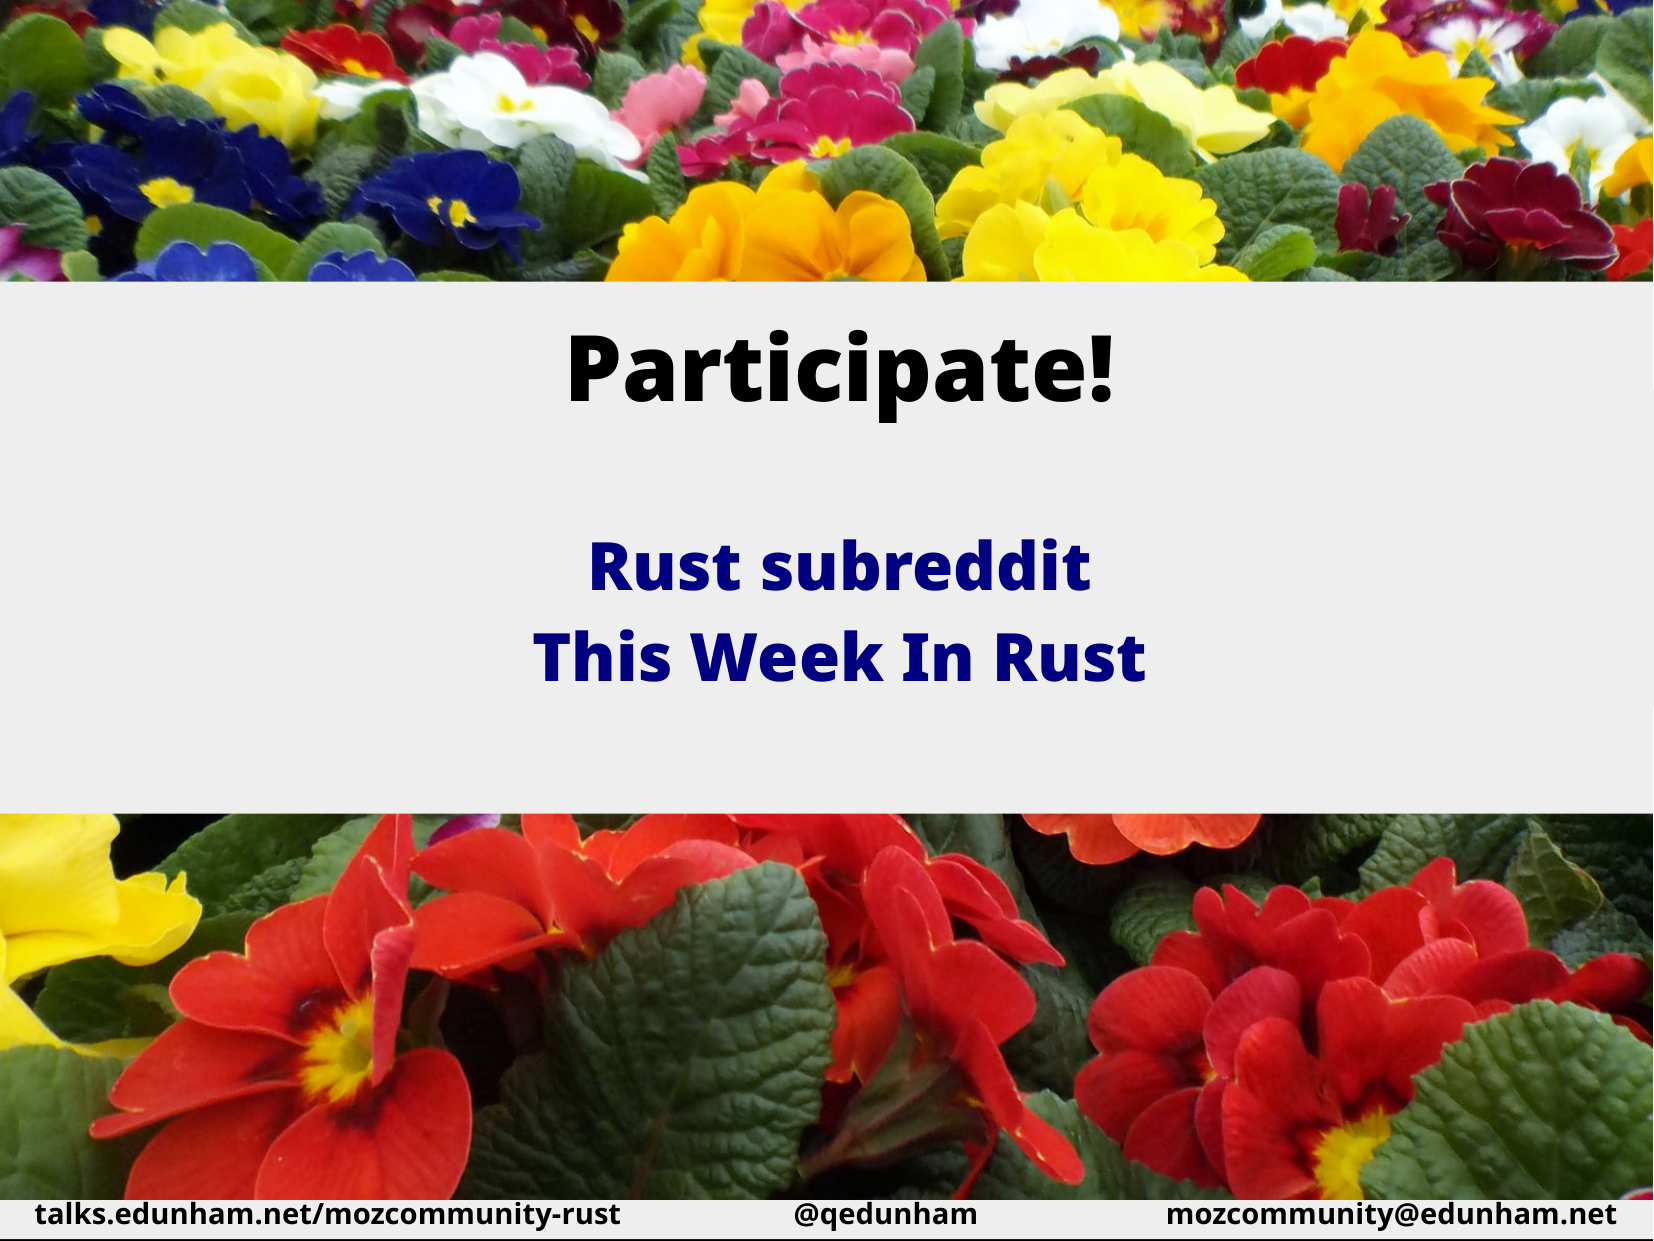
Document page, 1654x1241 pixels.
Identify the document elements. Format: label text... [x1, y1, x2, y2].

picture [0, 0, 1653, 281]
title Participate! Rust subreddit This Week In Rust [0, 281, 1653, 814]
picture [0, 814, 1653, 1201]
